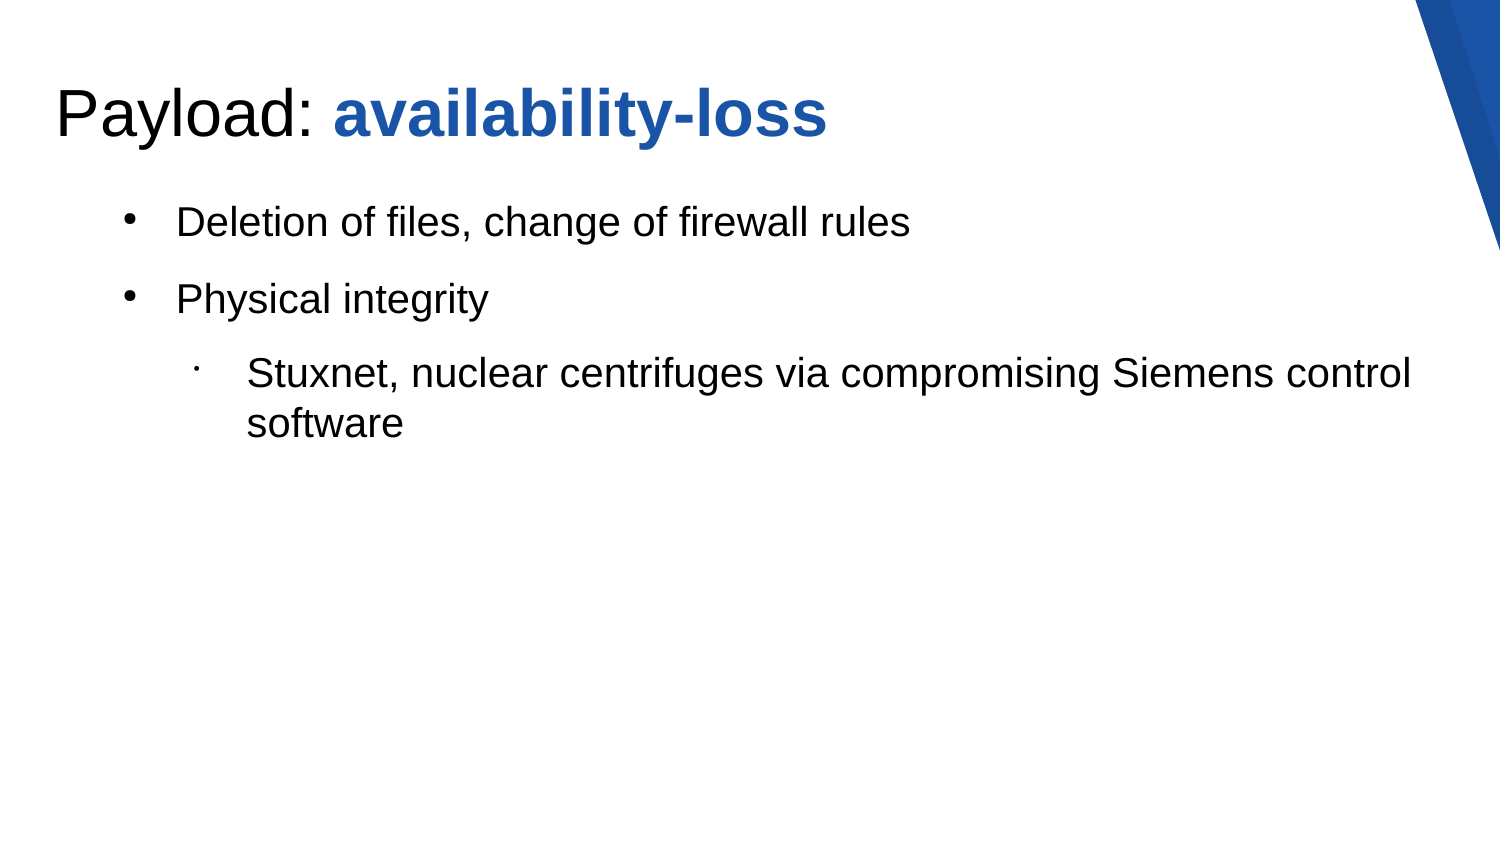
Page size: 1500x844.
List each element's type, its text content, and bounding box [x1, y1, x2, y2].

title Payload: availability-loss [40, 97, 1231, 166]
list Deletion of files, change of firewall rules Physical integrity Stuxnet, nuclear centrifuges via compromising Siemens control software [90, 180, 1456, 755]
